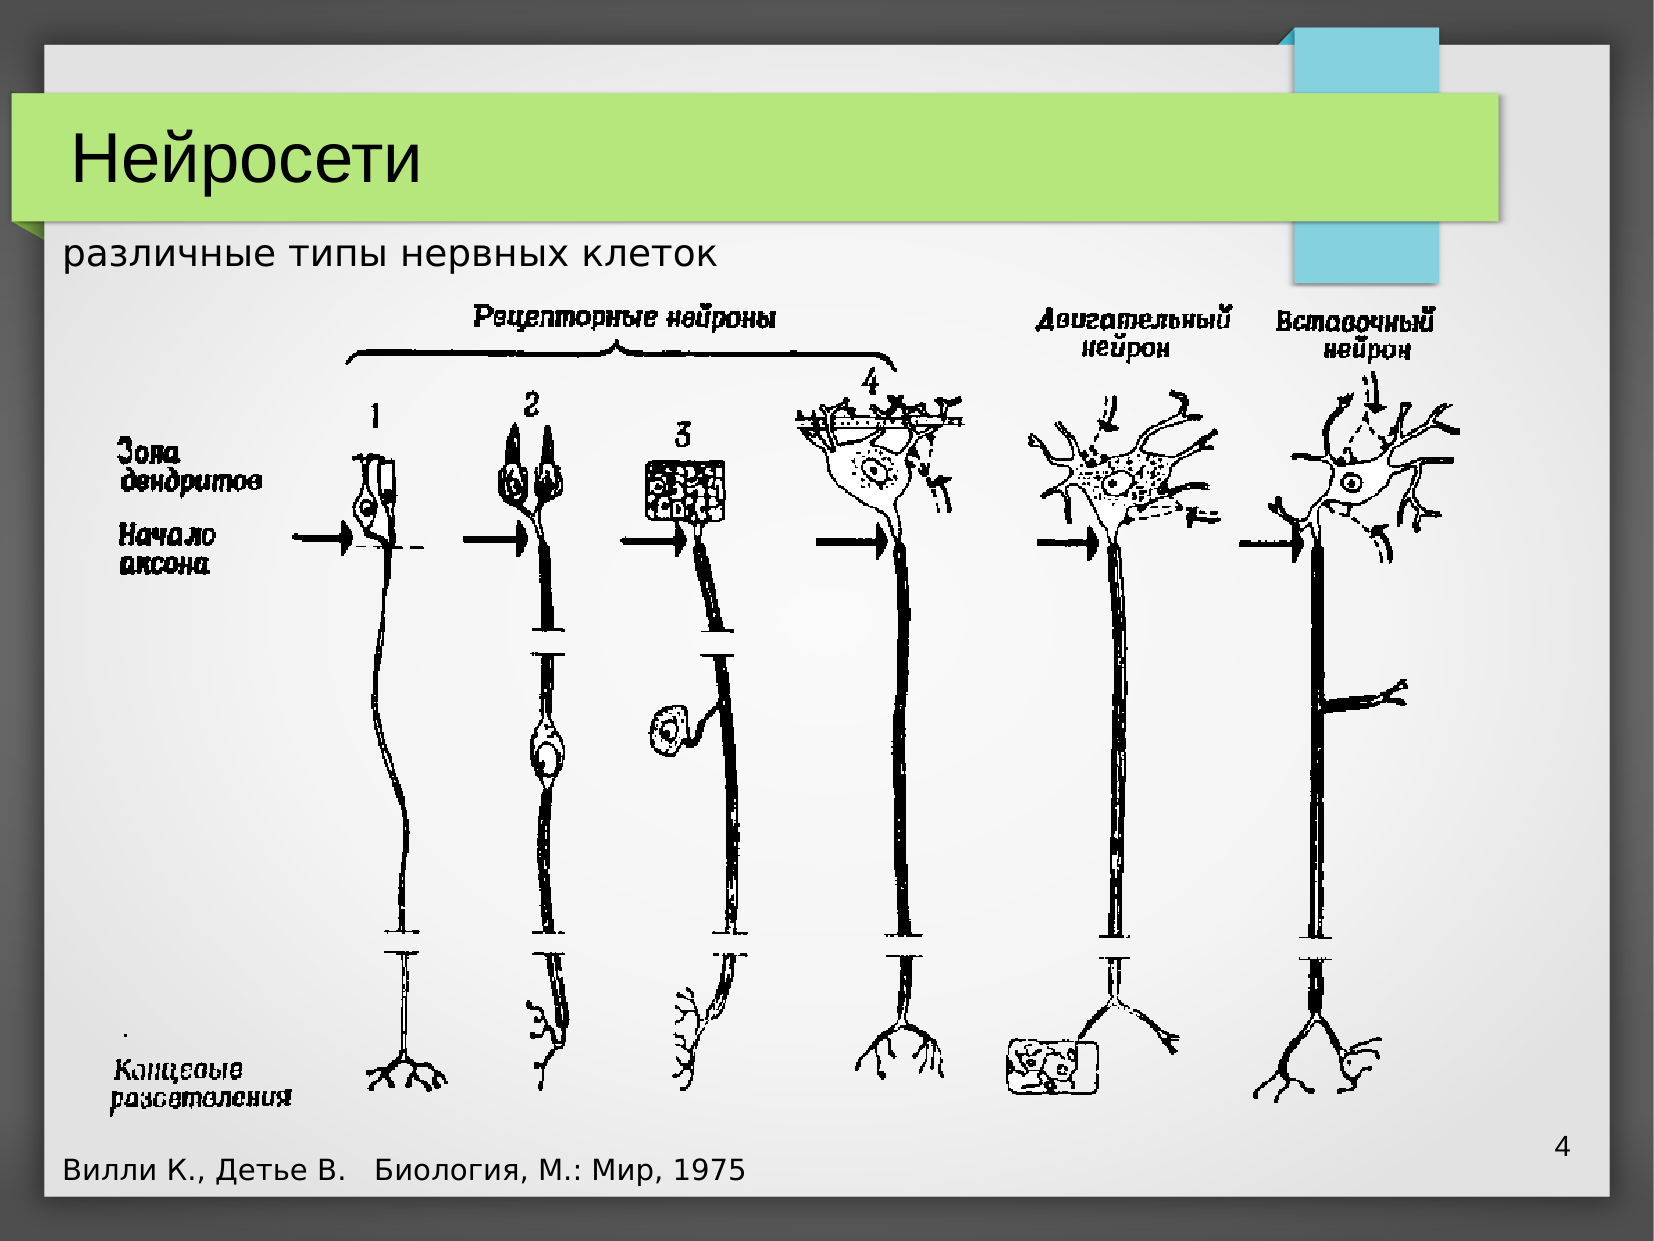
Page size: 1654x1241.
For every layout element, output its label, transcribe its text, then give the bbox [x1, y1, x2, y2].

text_box различные типы нервных клеток [47, 224, 780, 285]
picture [0, 0, 1654, 1241]
title Нейросети [70, 118, 1205, 199]
text_box Вилли К., Детье В. Биология, М.: Мир, 1975 [47, 1145, 772, 1195]
